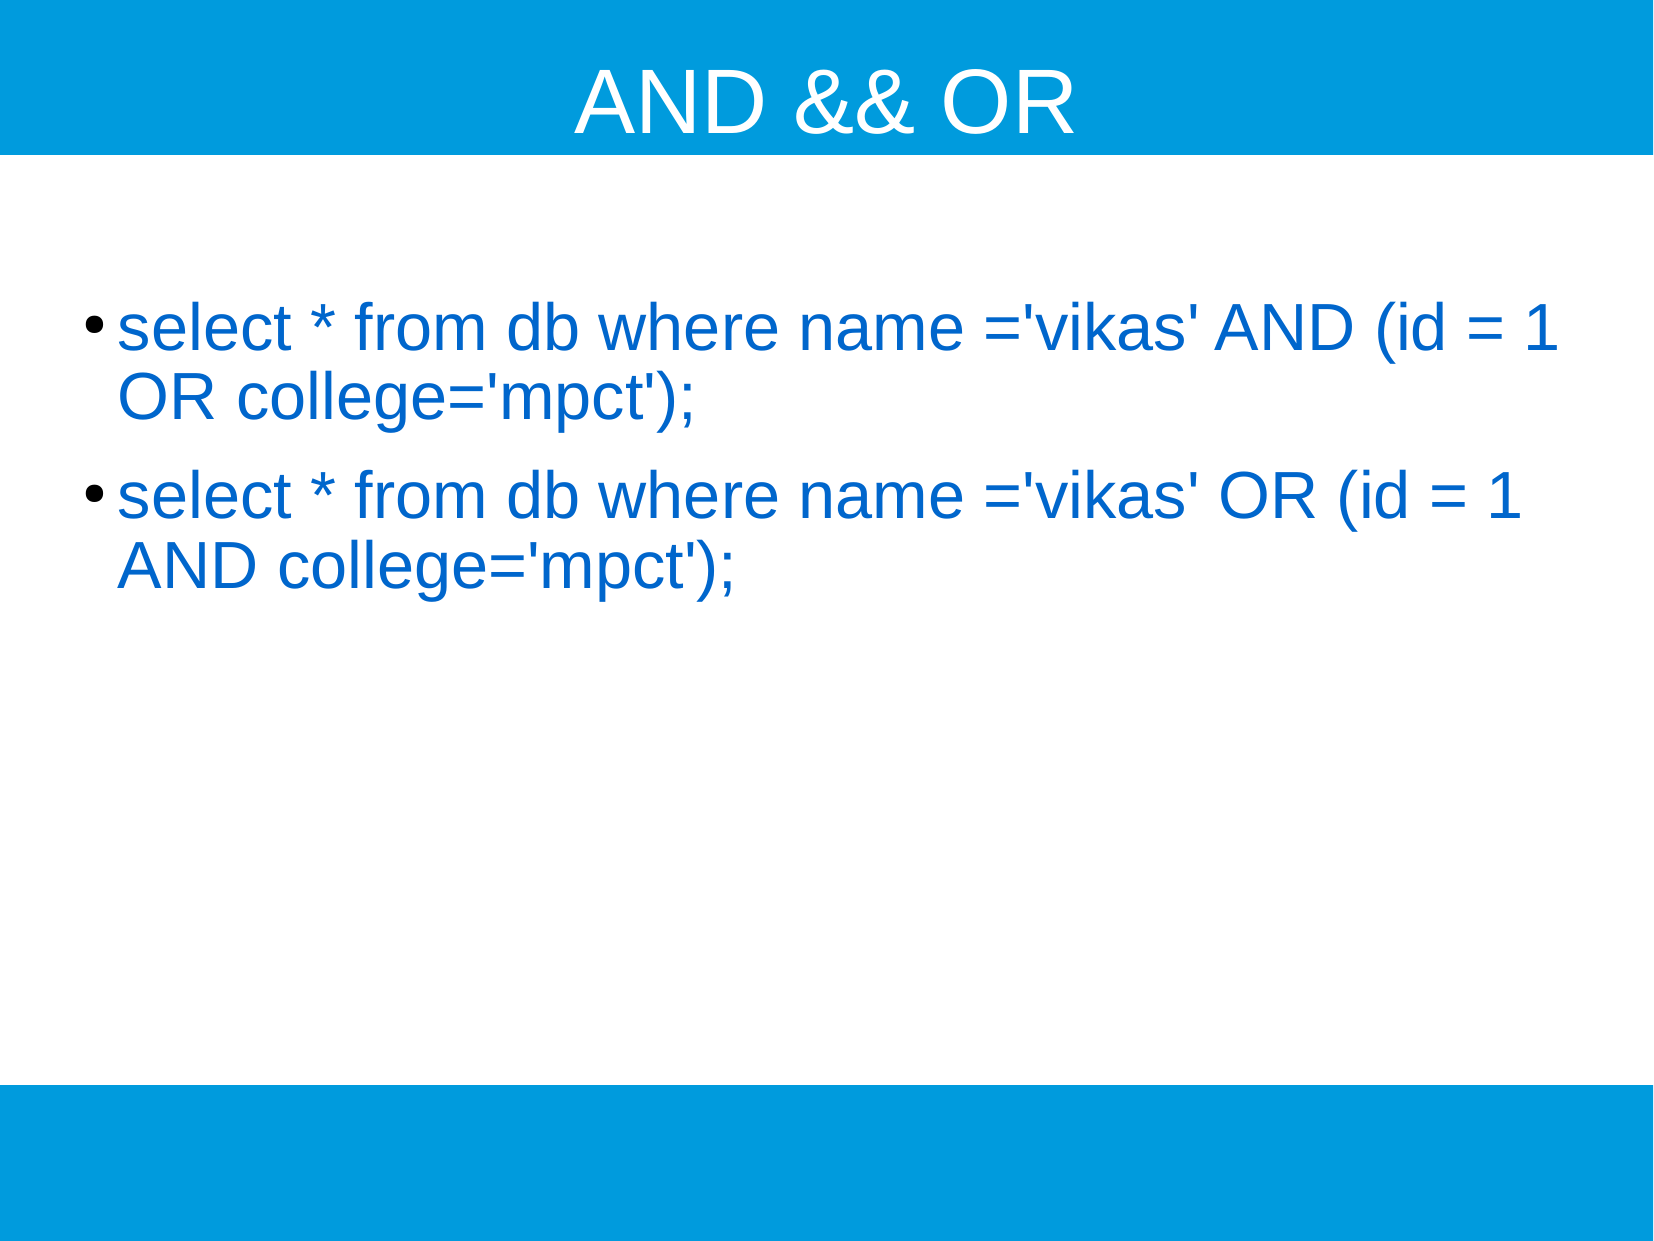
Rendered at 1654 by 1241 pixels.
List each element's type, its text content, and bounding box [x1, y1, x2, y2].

list select * from db where name ='vikas' AND (id = 1 OR college='mpct'); select * from db where name ='vikas' OR (id = 1 AND college='mpct'); [82, 290, 1571, 1010]
title AND && OR [82, 49, 1571, 155]
